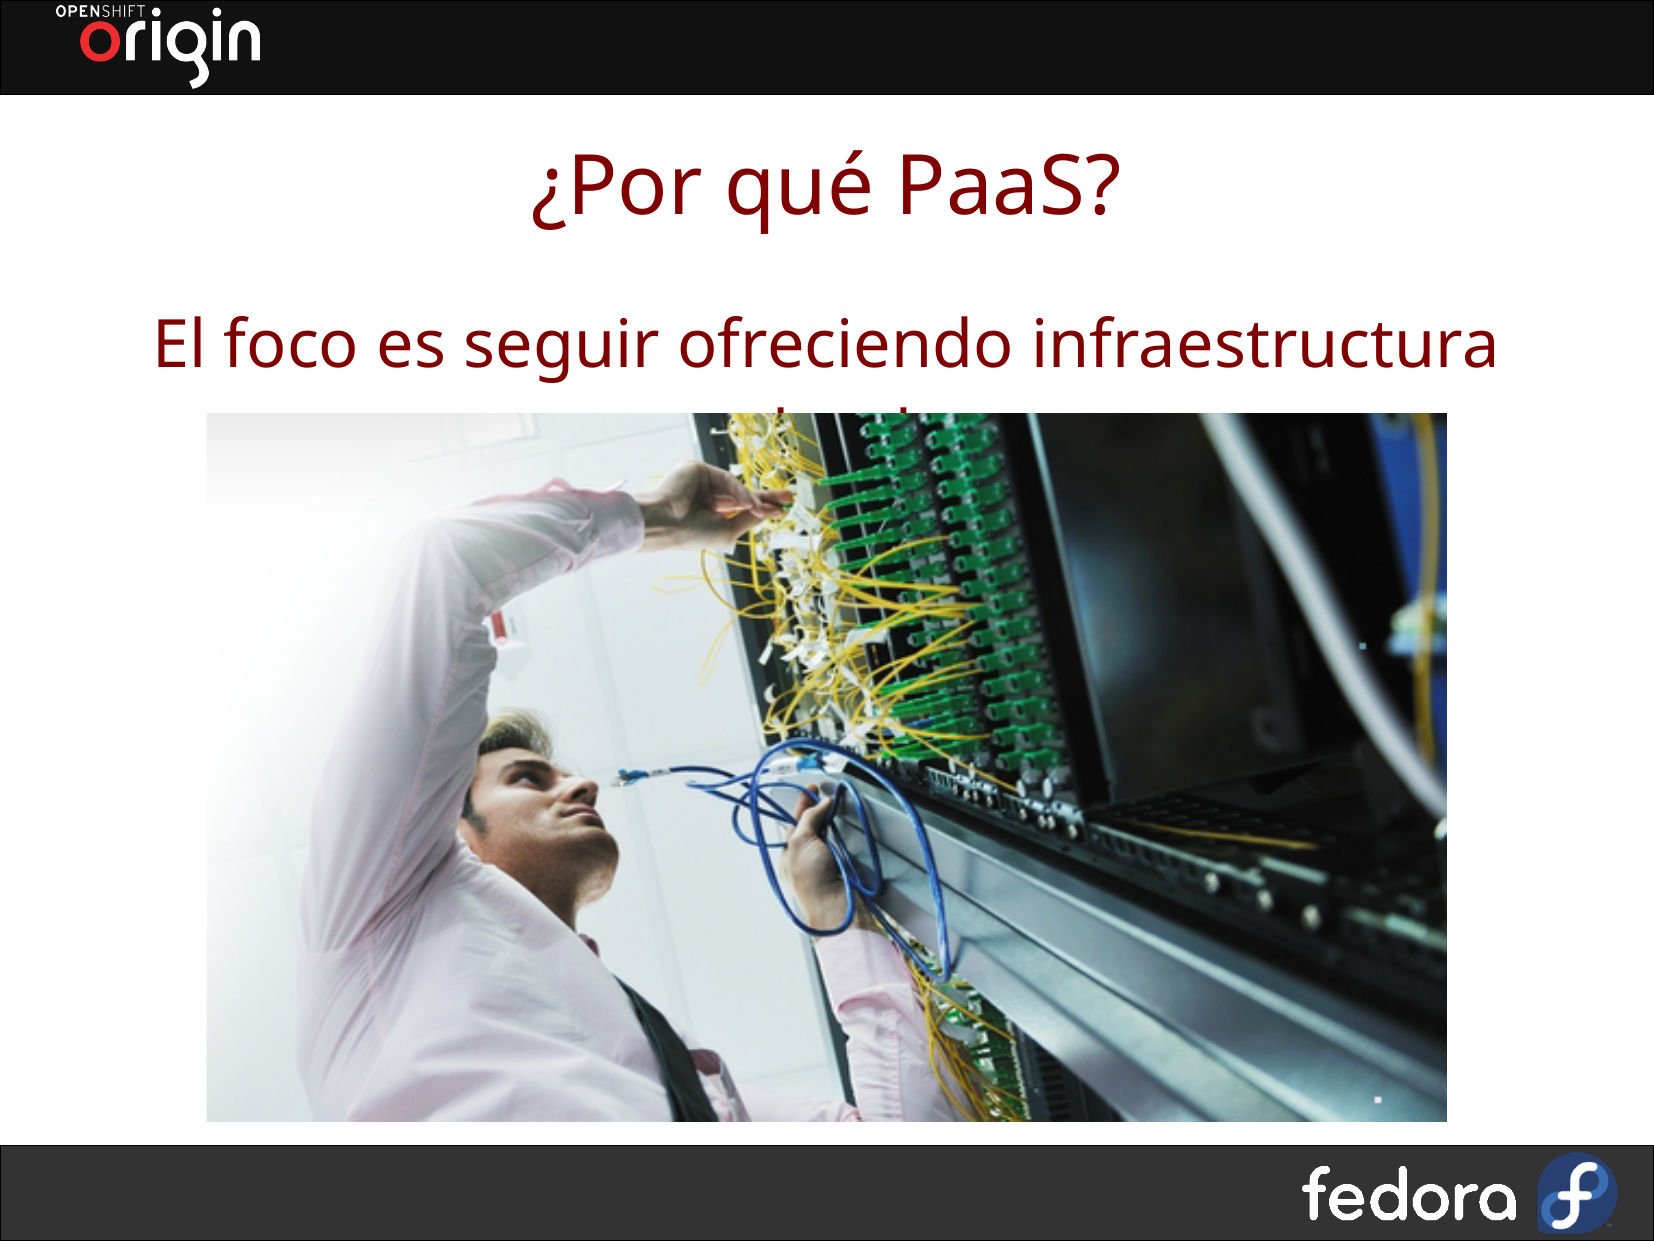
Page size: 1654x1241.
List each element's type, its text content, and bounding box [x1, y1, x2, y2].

picture [206, 413, 1447, 1122]
title ¿Por qué PaaS? [82, 78, 1571, 287]
list El foco es seguir ofreciendo infraestructura cloud [82, 296, 1571, 1099]
picture [1299, 1151, 1619, 1235]
picture [56, 5, 260, 89]
